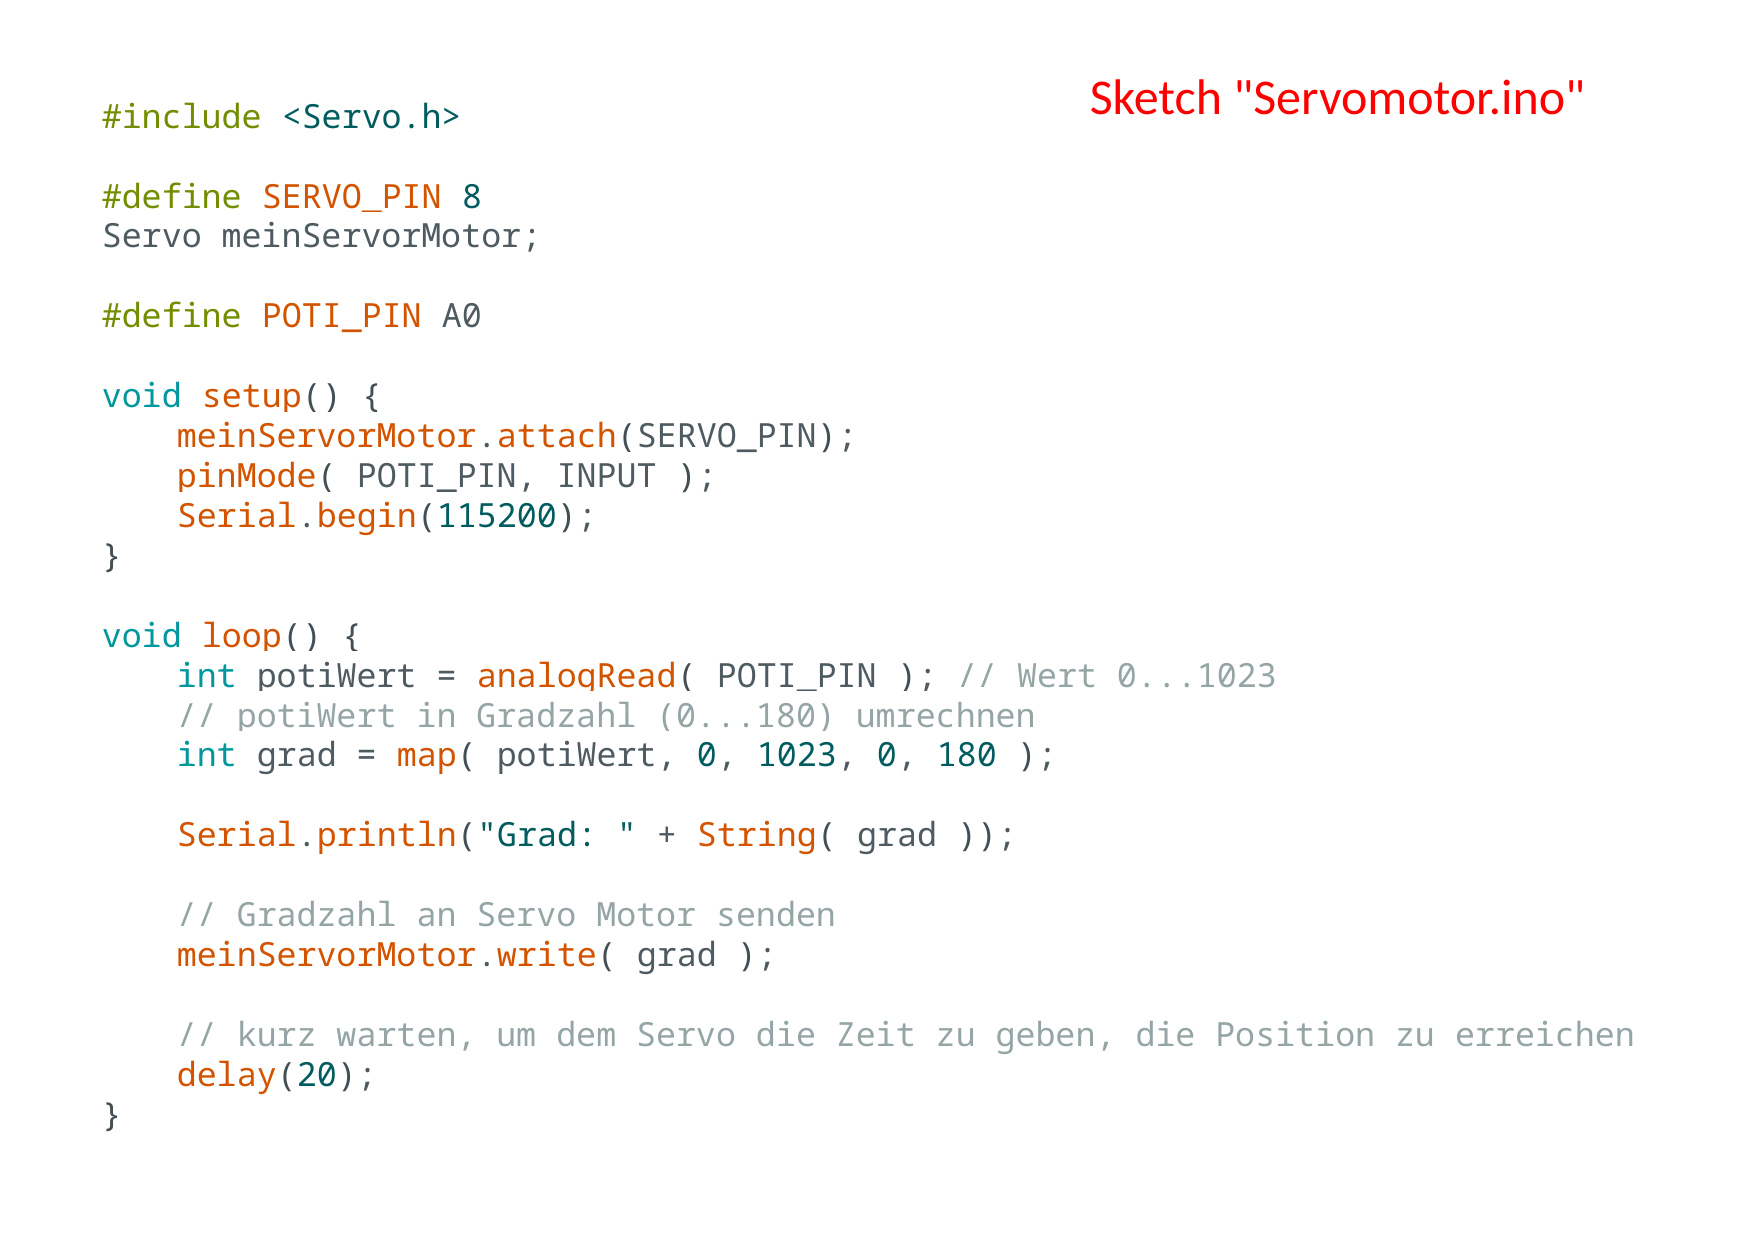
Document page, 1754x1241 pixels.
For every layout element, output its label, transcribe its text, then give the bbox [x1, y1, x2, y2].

text_box #include <Servo.h> #define SERVO_PIN 8 Servo meinServorMotor; #define POTI_PIN A0 void setup() { meinServorMotor.attach(SERVO_PIN); pinMode( POTI_PIN, INPUT ); Serial.begin(115200); } void loop() { int potiWert = analogRead( POTI_PIN ); // Wert 0...1023 // potiWert in Gradzahl (0...180) umrechnen int grad = map( potiWert, 0, 1023, 0, 180 ); Serial.println("Grad: " + String( grad )); // Gradzahl an Servo Motor senden meinServorMotor.write( grad ); // kurz warten, um dem Servo die Zeit zu geben, die Position zu erreichen delay(20); } [86, 87, 1668, 1153]
text_box Sketch "Servomotor.ino" [1074, 57, 1642, 133]
